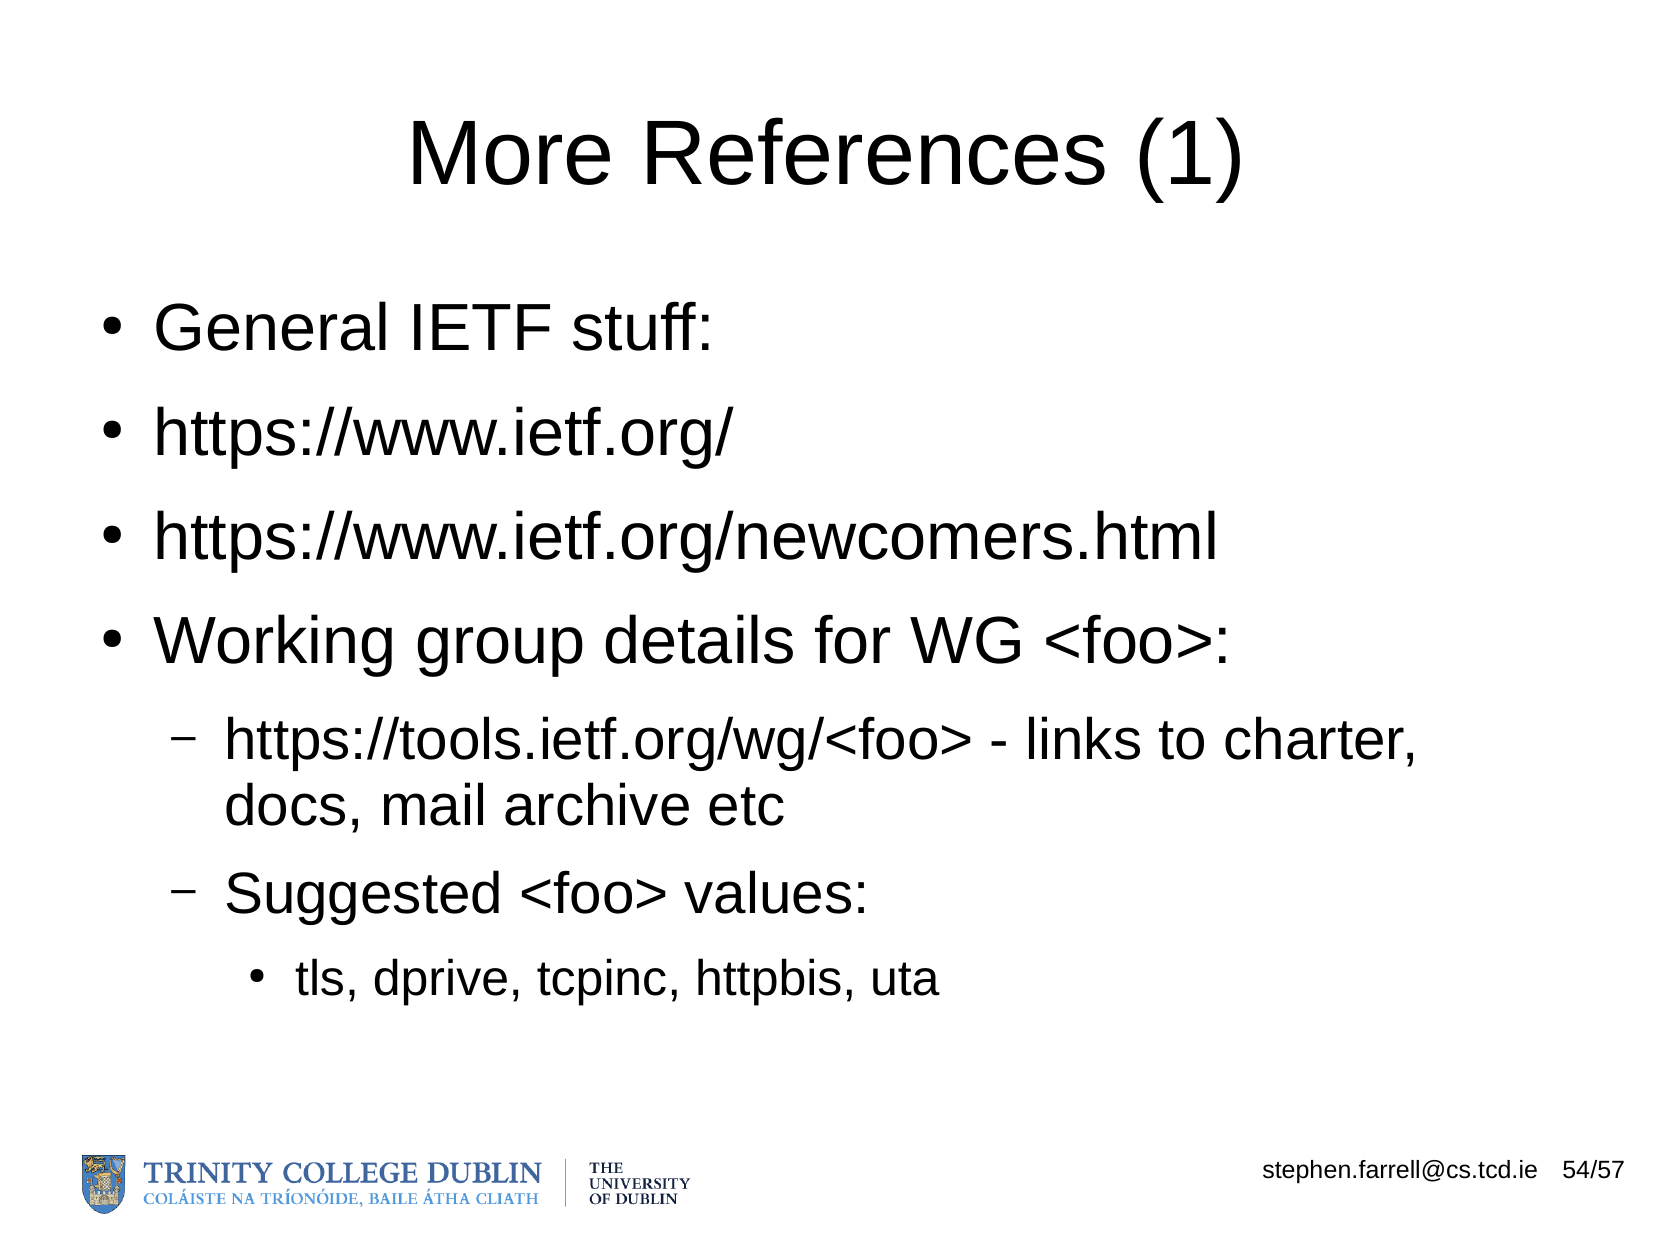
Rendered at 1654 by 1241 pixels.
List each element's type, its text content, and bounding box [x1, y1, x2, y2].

picture [82, 1155, 694, 1214]
list General IETF stuff: https://www.ietf.org/ https://www.ietf.org/newcomers.html Working group details for WG <foo>: https://tools.ietf.org/wg/<foo> - links to charter, docs, mail archive etc Suggested <foo> values: tls, dprive, tcpinc, httpbis, uta [82, 290, 1571, 1010]
title More References (1) [82, 49, 1571, 257]
